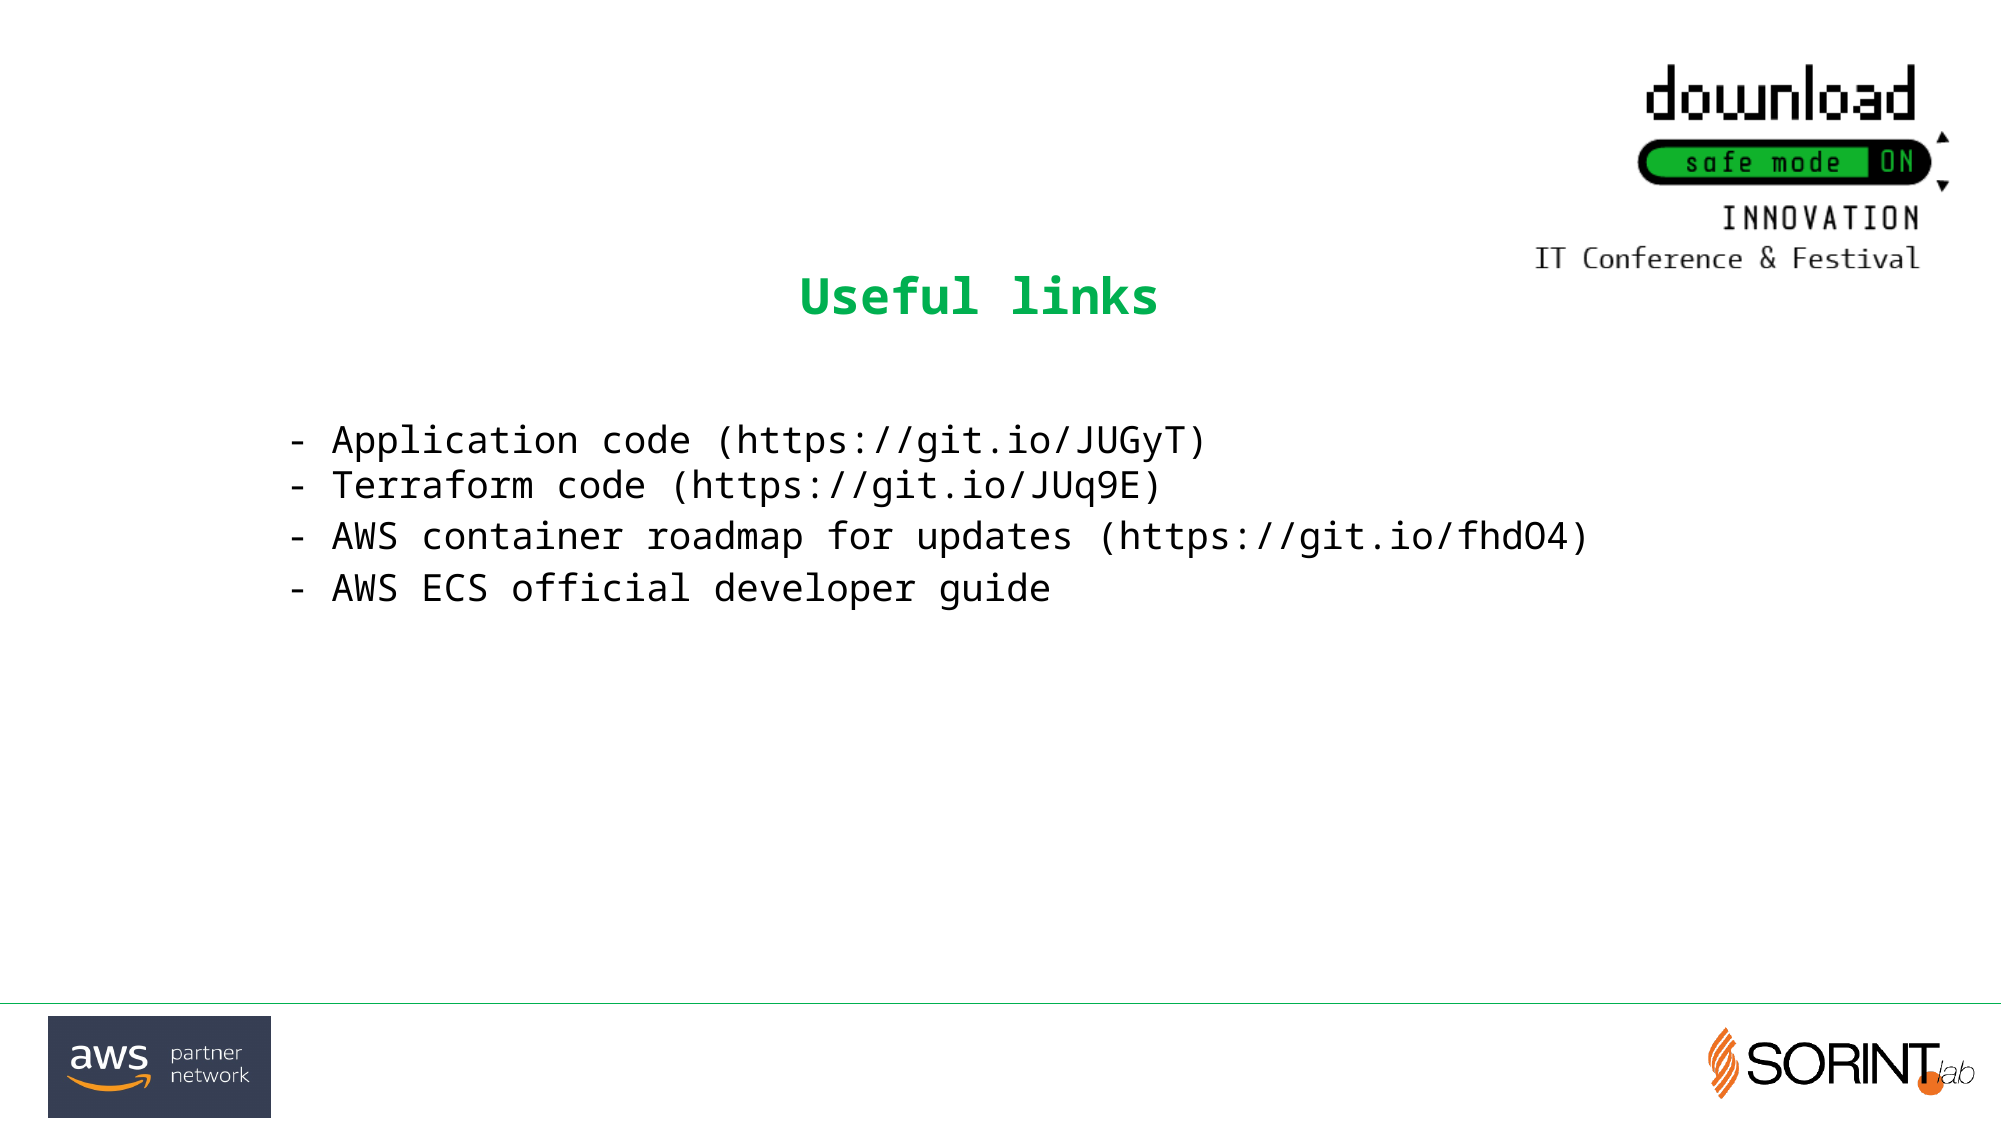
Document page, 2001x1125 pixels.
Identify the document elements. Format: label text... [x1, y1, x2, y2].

picture [1706, 1027, 1976, 1099]
picture [1534, 60, 1951, 277]
text_box - Application code (https://git.io/JUGyT) - Terraform code (https://git.io/JUq9E) - AWS container roadmap for updates (https://git.io/fhdO4) - AWS ECS official developer guide [271, 401, 1690, 884]
title Useful links [365, 236, 1595, 340]
picture [48, 1016, 271, 1118]
